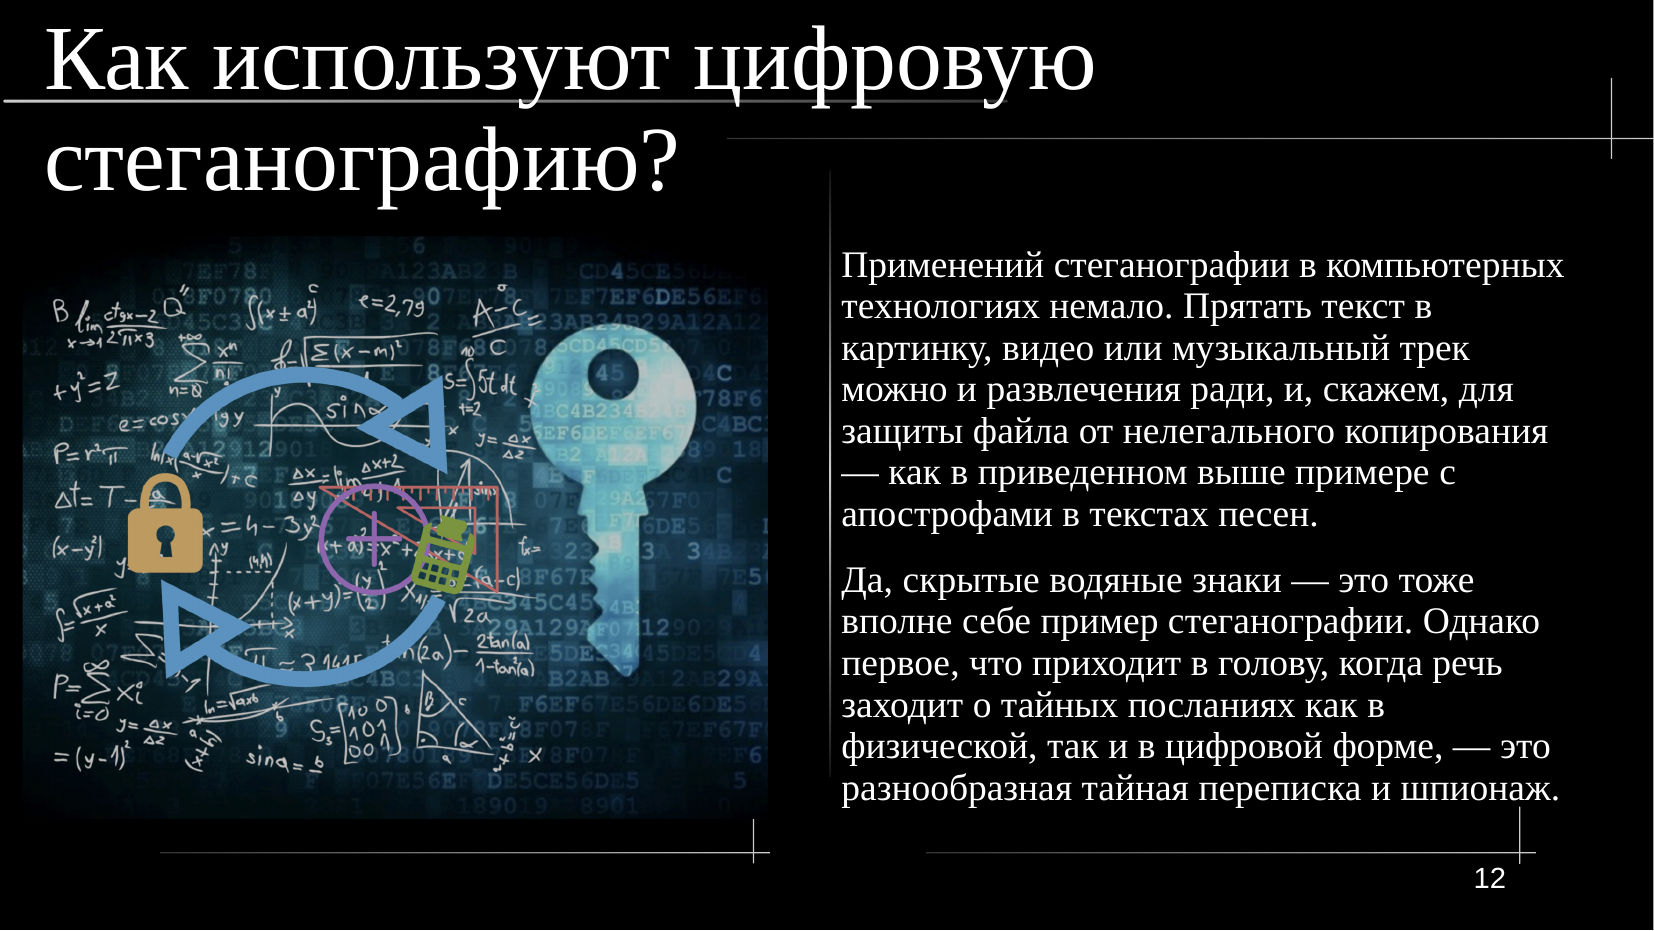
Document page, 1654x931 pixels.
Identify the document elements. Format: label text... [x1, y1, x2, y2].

picture [20, 236, 768, 819]
text_box Как используют цифровую стеганографию? [29, 0, 1595, 218]
text_box Применений стеганографии в компьютерных технологиях немало. Прятать текст в картинку, видео или музыкальный трек можно и развлечения ради, и, скажем, для защиты файла от нелегального копирования — как в приведенном выше примере с апострофами в текстах песен. Да, скрытые водяные знаки — это тоже вполне себе пример стеганографии. Однако первое, что приходит в голову, когда речь заходит о тайных посланиях как в физической, так и в цифровой форме, — это разнообразная тайная переписка и шпионаж. [826, 236, 1595, 713]
